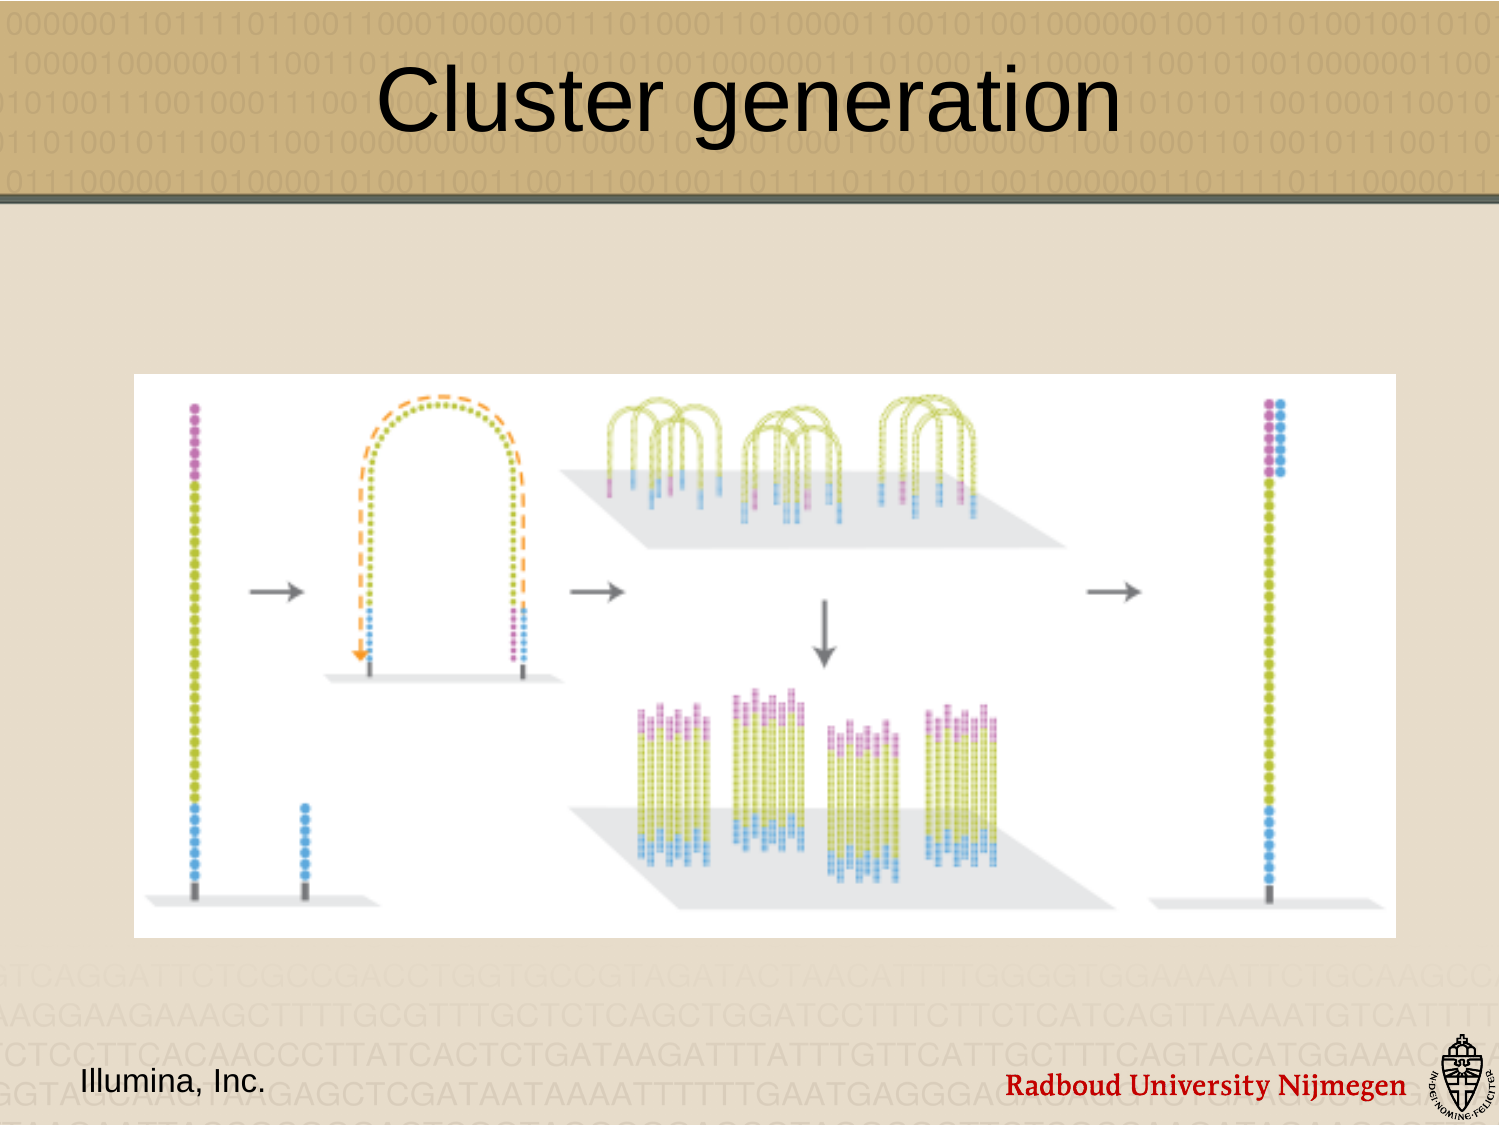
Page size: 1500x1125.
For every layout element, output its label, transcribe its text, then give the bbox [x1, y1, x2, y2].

picture [0, 1, 1500, 1125]
text_box Illumina, Inc. [63, 1050, 284, 1108]
title Cluster generation [75, 24, 1426, 172]
